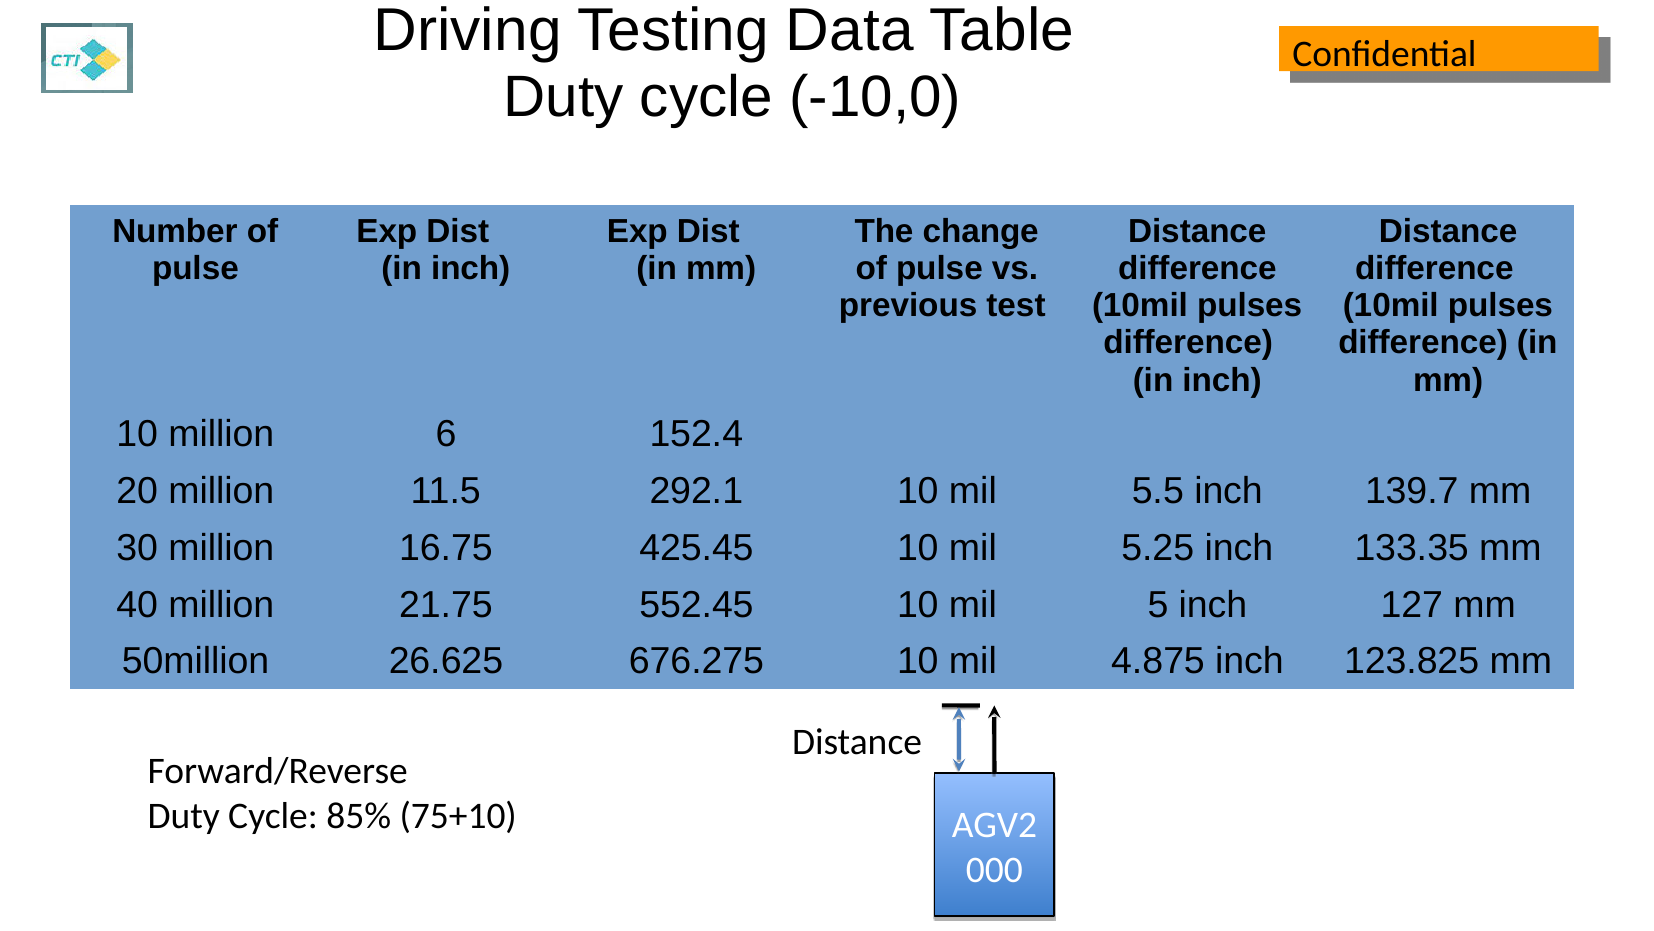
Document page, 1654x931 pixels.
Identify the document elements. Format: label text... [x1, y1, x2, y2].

table_cell 552.45 [571, 576, 822, 633]
table_cell 5.5 inch [1072, 462, 1323, 519]
table_header Exp Dist (in mm) [571, 205, 822, 405]
text_box Confidential [1279, 26, 1599, 72]
table_cell 20 million [70, 462, 321, 519]
table_cell 152.4 [571, 405, 822, 462]
table_cell 30 million [70, 519, 321, 576]
table_header Number of pulse [70, 205, 321, 405]
table_cell 133.35 mm [1323, 519, 1574, 576]
table_cell 139.7 mm [1323, 462, 1574, 519]
table_cell 21.75 [321, 576, 571, 633]
table_cell 127 mm [1323, 576, 1574, 633]
table_cell 16.75 [321, 519, 571, 576]
table_cell 676.275 [571, 633, 822, 689]
table_header The change of pulse vs. previous test [822, 205, 1072, 405]
table_header Distance difference (10mil pulses difference) (in mm) [1323, 205, 1574, 405]
table_cell 5 inch [1072, 576, 1323, 633]
table_cell 40 million [70, 576, 321, 633]
table_cell [822, 405, 1072, 462]
table_cell 10 million [70, 405, 321, 462]
table_cell 5.25 inch [1072, 519, 1323, 576]
table_cell 4.875 inch [1072, 633, 1323, 689]
table_cell 10 mil [822, 462, 1072, 519]
table_cell 10 mil [822, 519, 1072, 576]
table_cell [1072, 405, 1323, 462]
table_cell 11.5 [321, 462, 571, 519]
table_header Distance difference (10mil pulses difference) (in inch) [1072, 205, 1323, 405]
title Driving Testing Data Table Duty cycle (-10,0) [0, 0, 1477, 139]
table_cell 10 mil [822, 576, 1072, 633]
text_box AGV2000 [934, 773, 1055, 917]
table_cell 123.825 mm [1323, 633, 1574, 689]
text_box Forward/Reverse Duty Cycle: 85% (75+10) [132, 738, 860, 827]
table_cell 10 mil [822, 633, 1072, 689]
picture [41, 23, 133, 93]
text_box Distance [776, 709, 980, 760]
table_cell [1323, 405, 1574, 462]
table_cell 425.45 [571, 519, 822, 576]
table_cell 6 [321, 405, 571, 462]
table_cell 26.625 [321, 633, 571, 689]
table_header Exp Dist (in inch) [321, 205, 571, 405]
table_cell 292.1 [571, 462, 822, 519]
table_cell 50million [70, 633, 321, 689]
